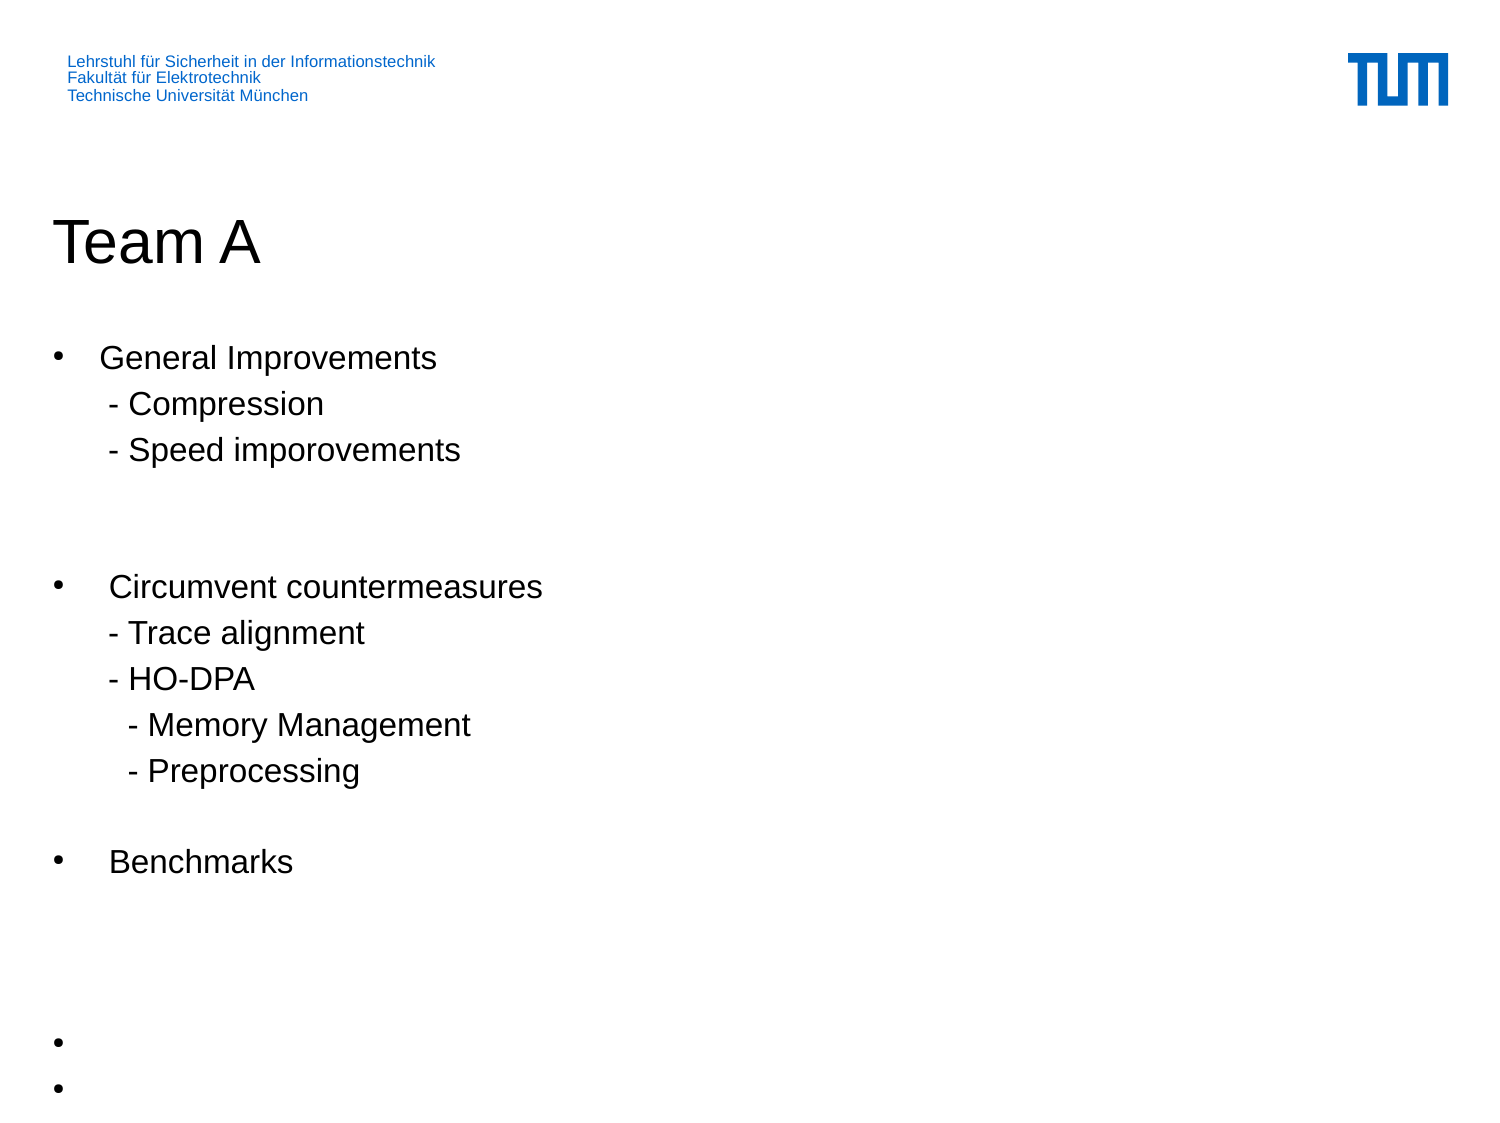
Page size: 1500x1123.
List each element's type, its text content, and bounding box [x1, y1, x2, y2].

title Team A [52, 200, 1453, 260]
list General Improvements - Compression - Speed imporovements Circumvent countermeasures - Trace alignment - HO-DPA - Memory Management - Preprocessing Benchmarks [52, 330, 1453, 1096]
